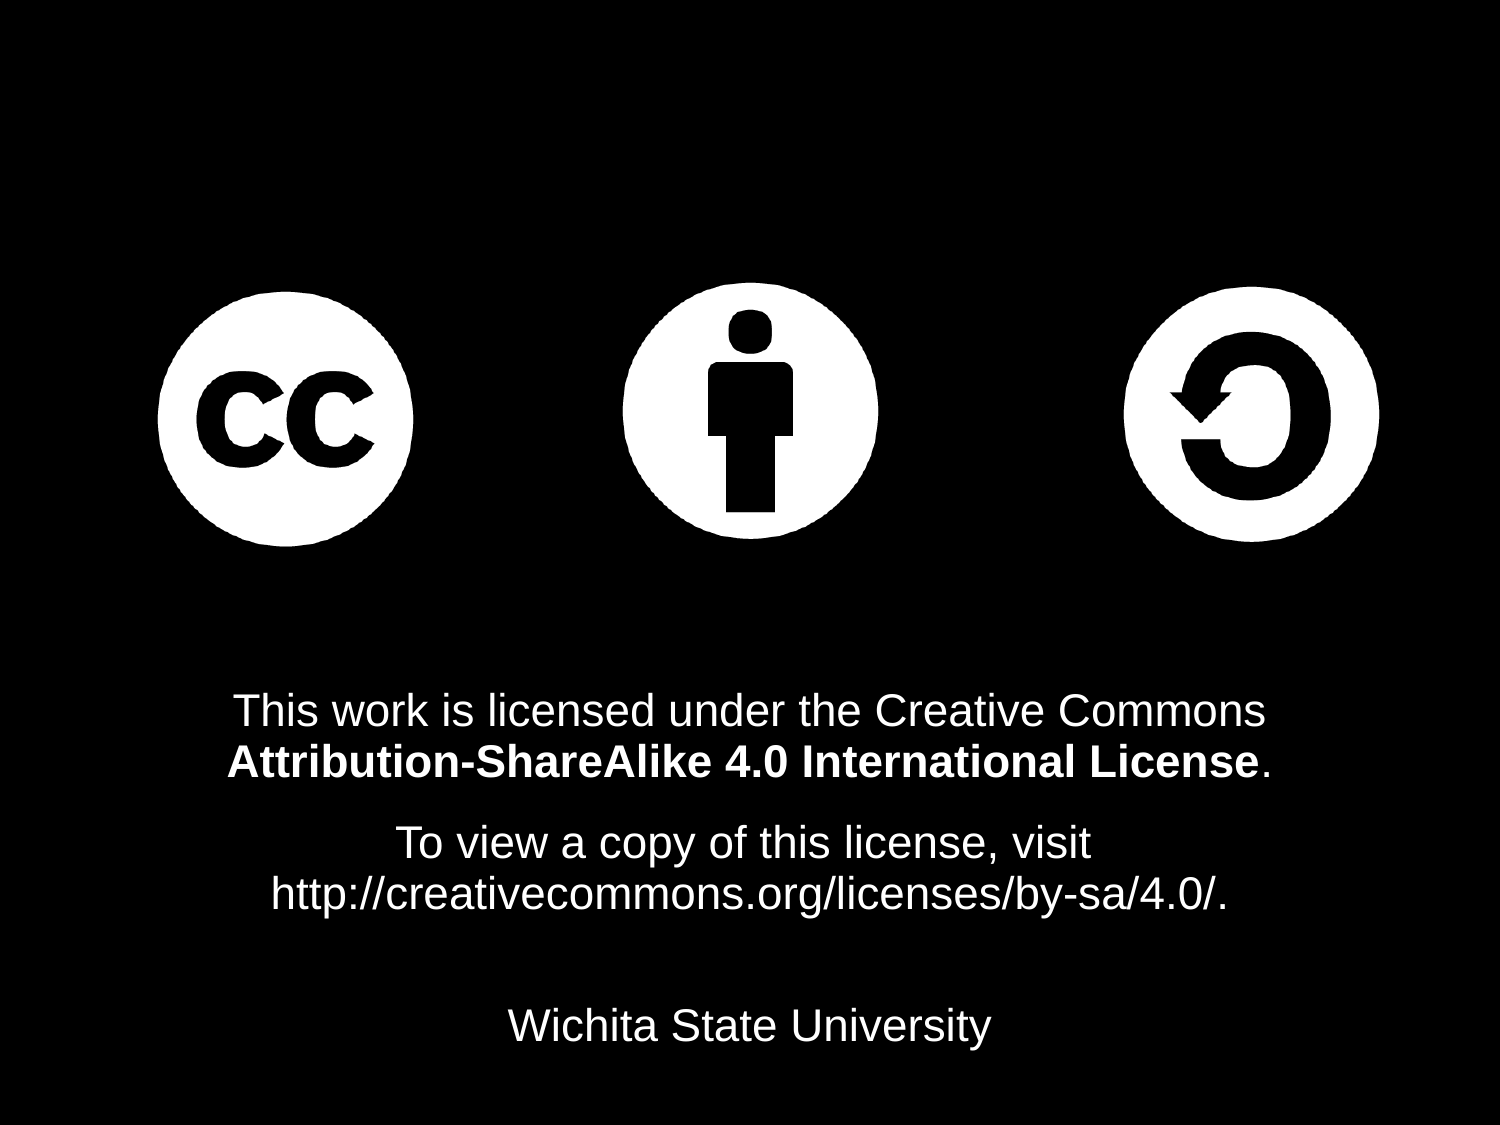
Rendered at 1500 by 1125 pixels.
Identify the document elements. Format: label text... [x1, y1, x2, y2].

picture [594, 254, 906, 567]
picture [1095, 258, 1407, 571]
picture [129, 263, 441, 575]
list This work is licensed under the Creative Commons Attribution-ShareAlike 4.0 International License. To view a copy of this license, visit http://creativecommons.org/licenses/by-sa/4.0/. Wichita State University [75, 603, 1425, 1081]
